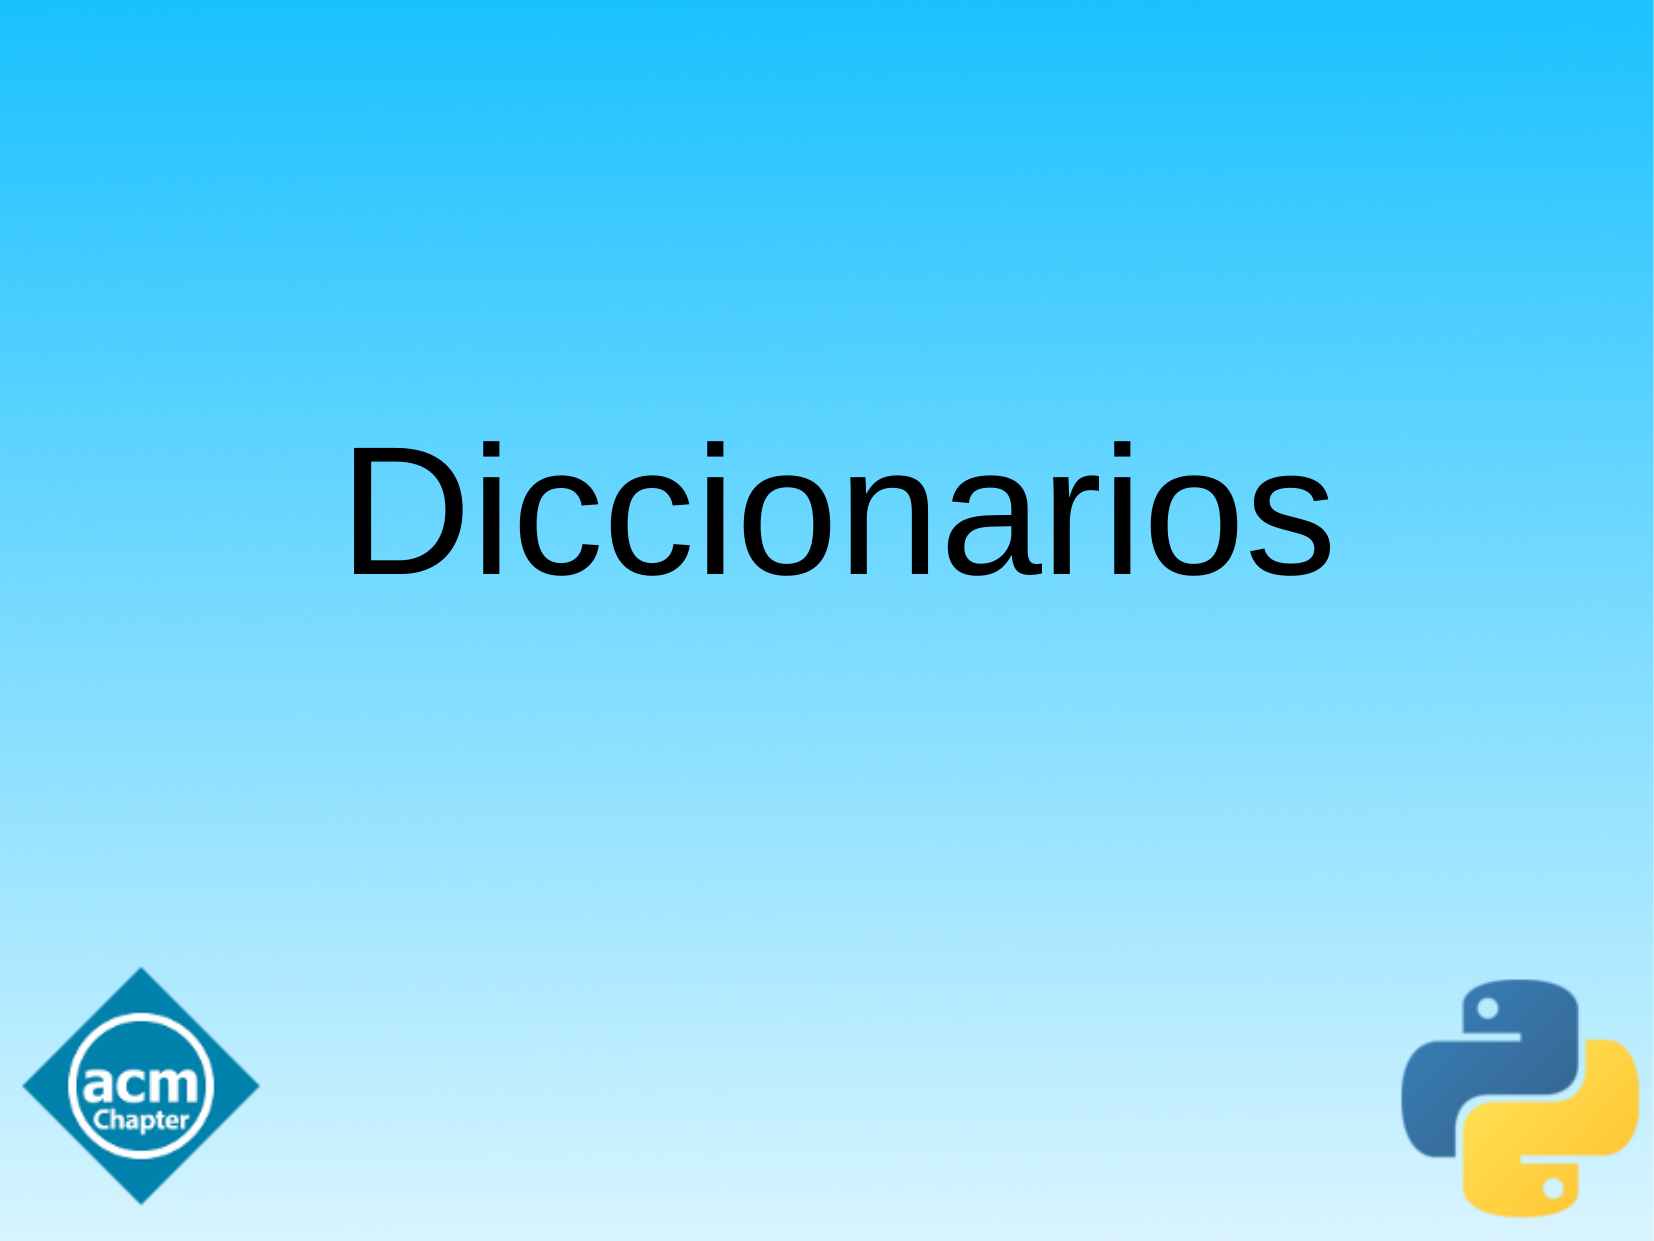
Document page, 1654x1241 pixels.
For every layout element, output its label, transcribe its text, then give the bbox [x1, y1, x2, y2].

picture [0, 0, 1654, 1241]
title Diccionarios [94, 407, 1583, 615]
